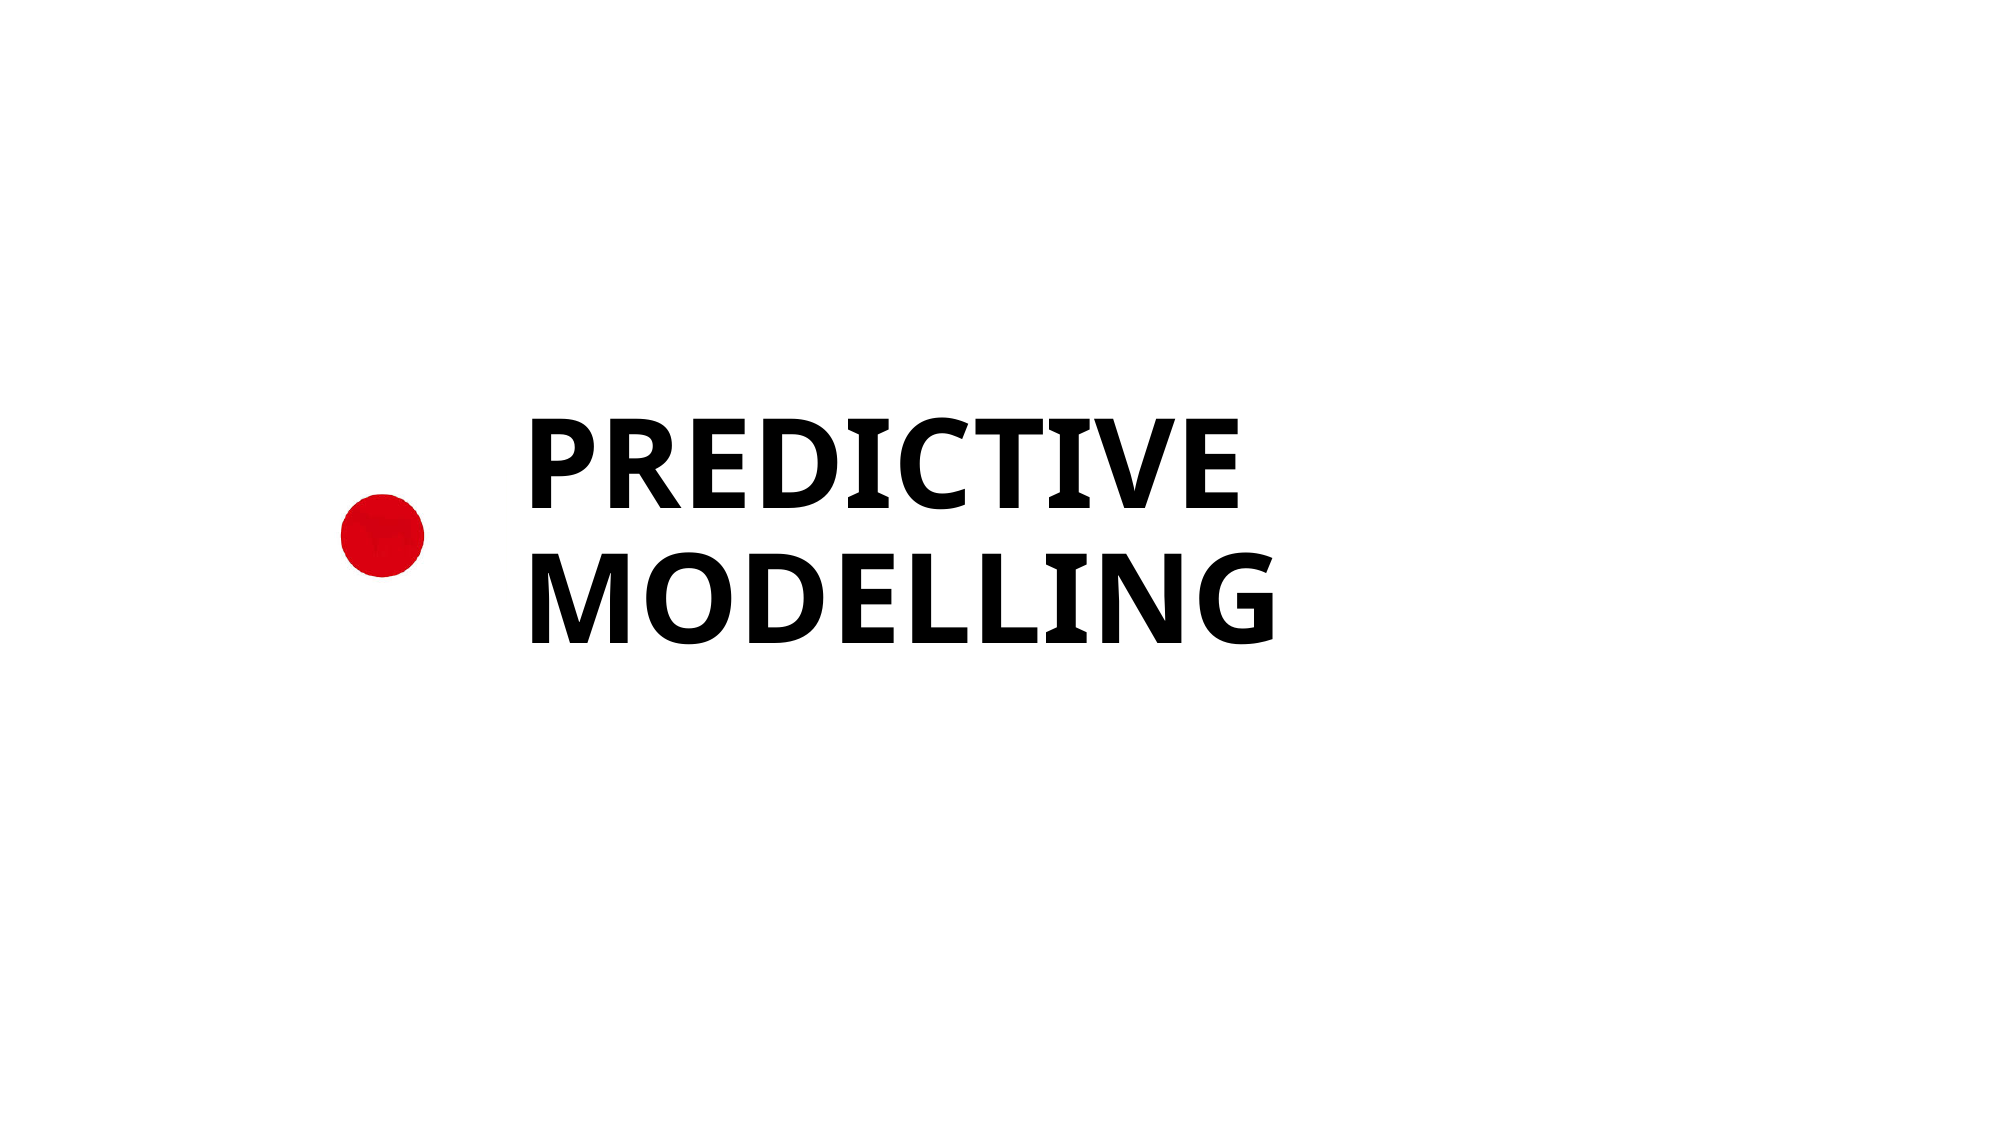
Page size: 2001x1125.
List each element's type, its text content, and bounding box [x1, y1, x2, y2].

title PREDICTIVE MODELLING [506, 454, 1732, 617]
picture [270, 468, 507, 603]
